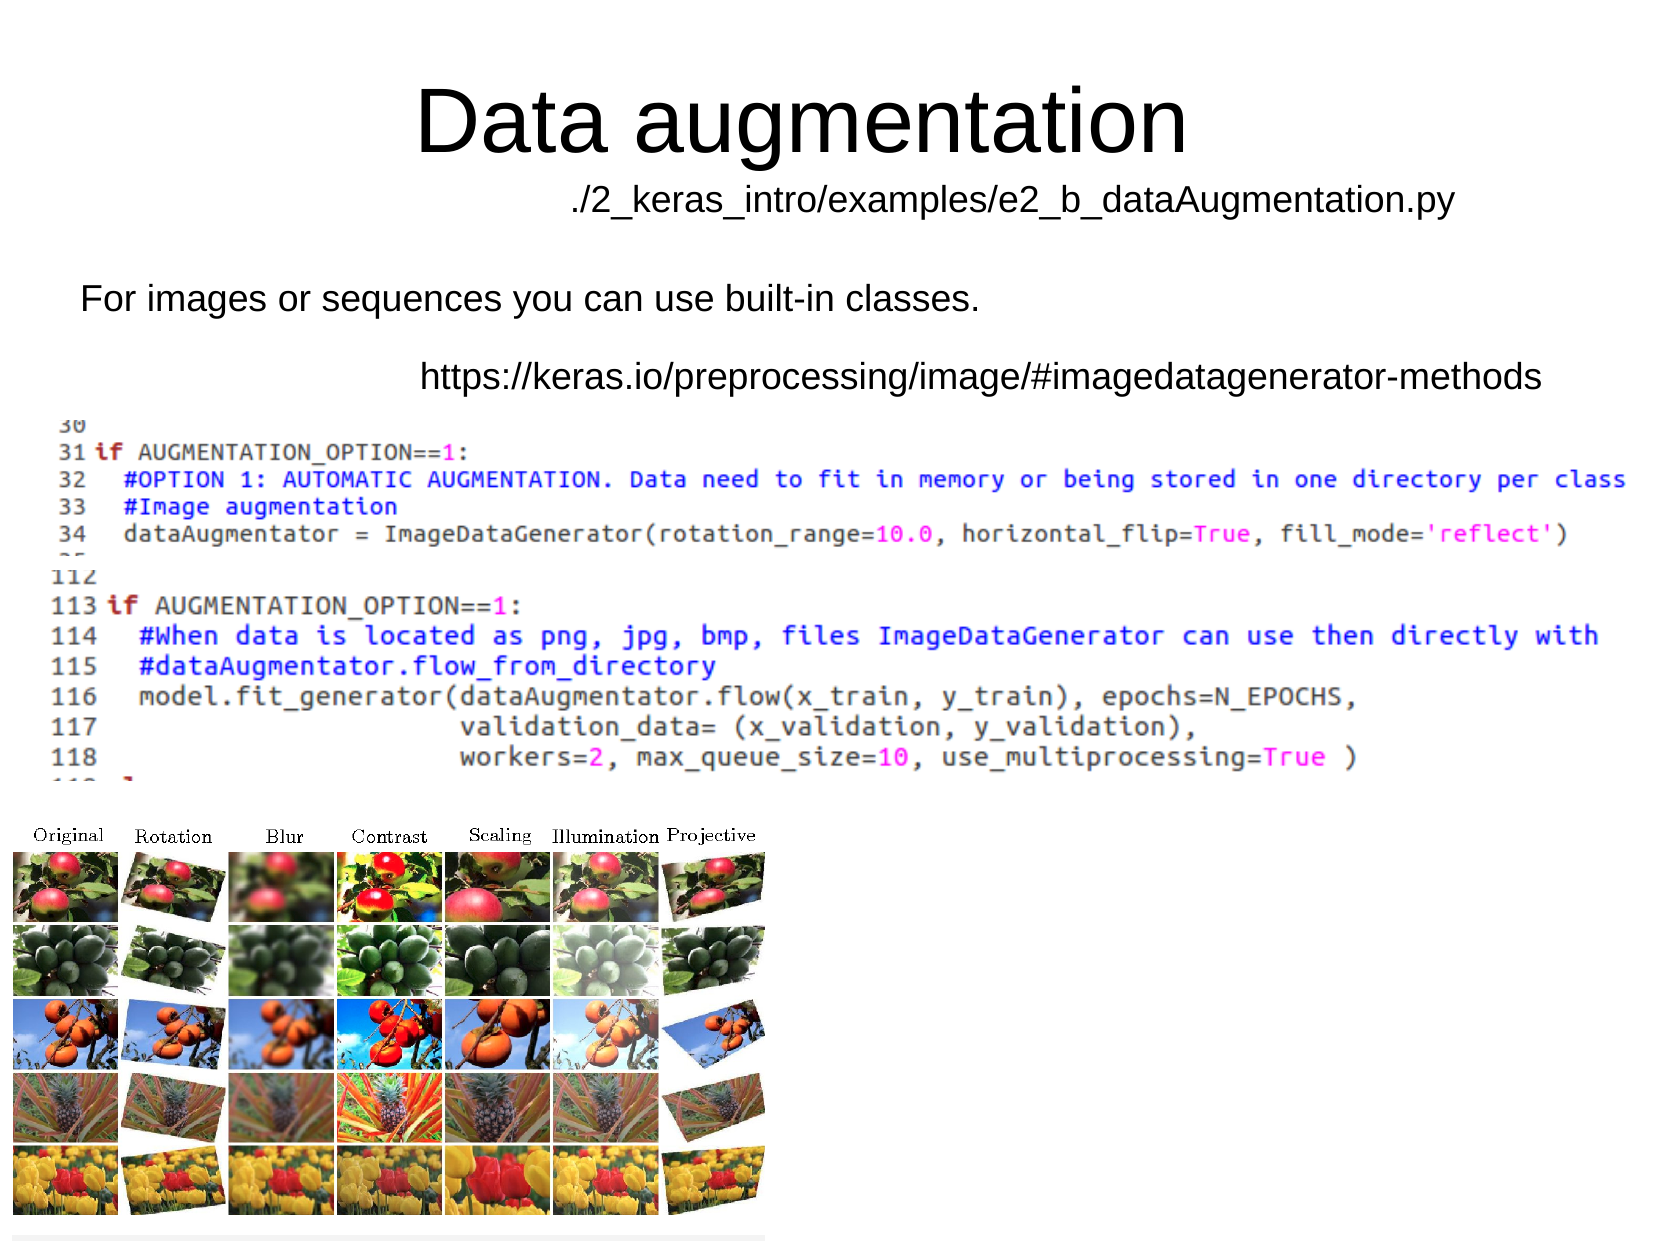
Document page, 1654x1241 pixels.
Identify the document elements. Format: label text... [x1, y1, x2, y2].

title Data augmentation [0, 16, 1606, 226]
picture [0, 818, 766, 1241]
picture [45, 570, 1647, 781]
text_box ./2_keras_intro/examples/e2_b_dataAugmentation.py [555, 171, 1606, 271]
text_box For images or sequences you can use built-in classes. [30, 270, 1486, 369]
picture [39, 420, 1636, 556]
text_box https://keras.io/preprocessing/image/#imagedatagenerator-methods [405, 348, 1558, 406]
